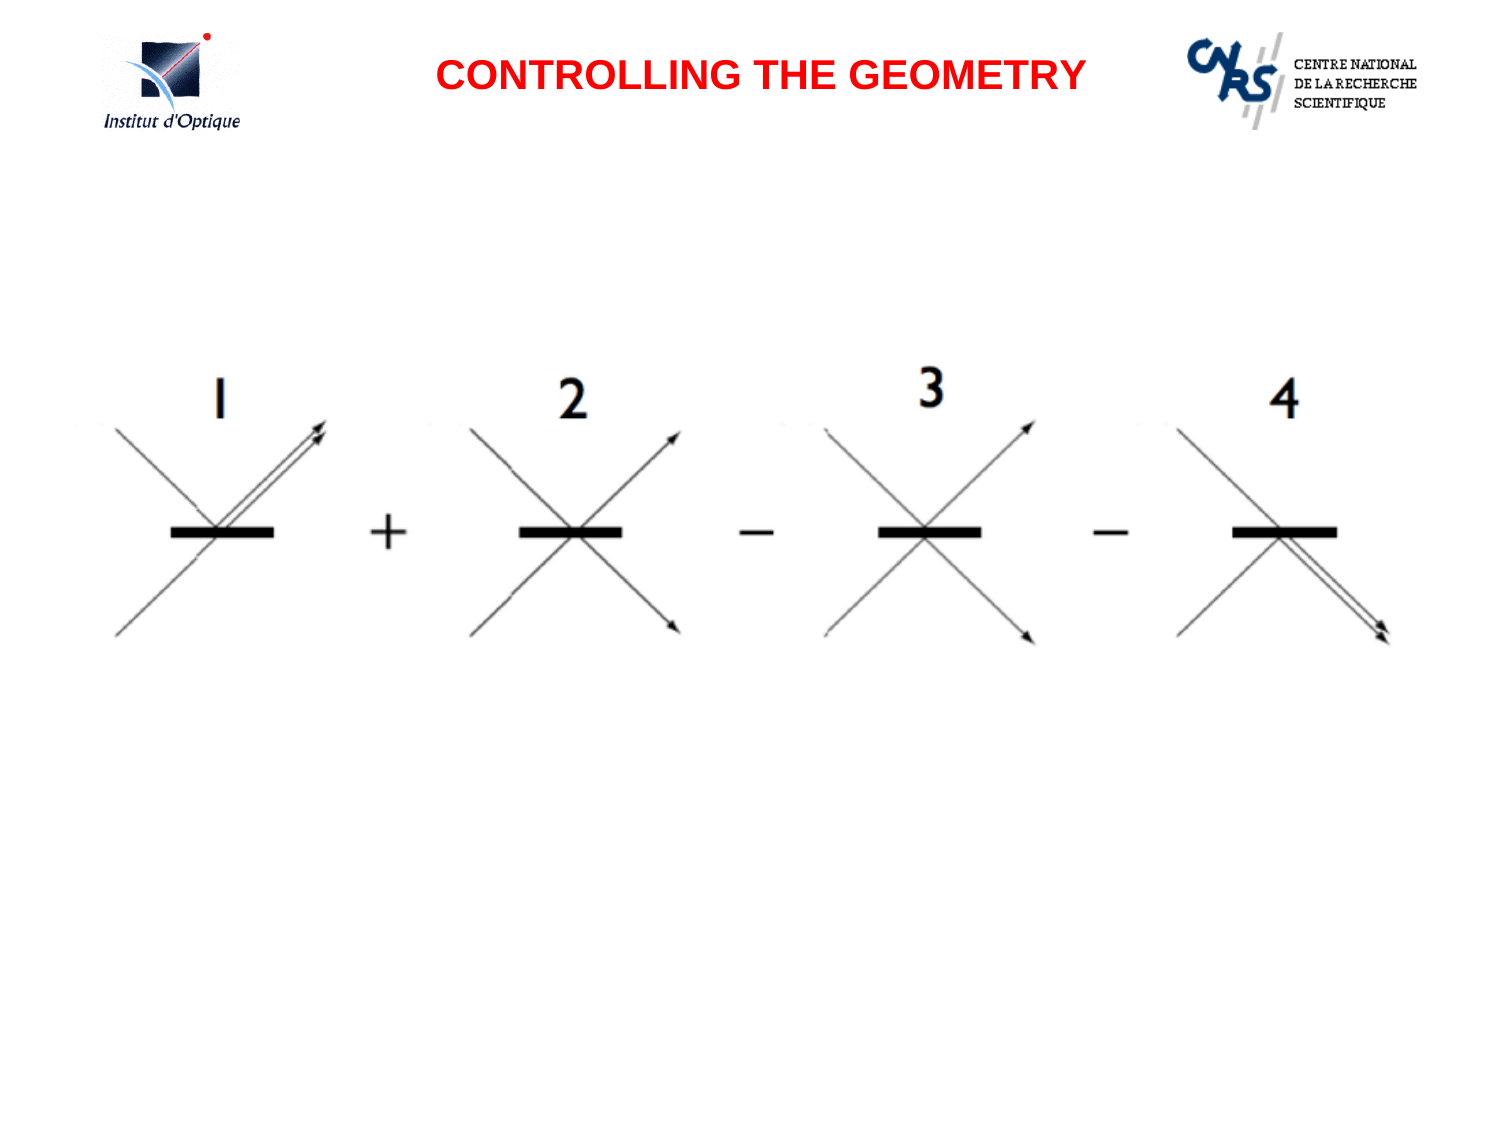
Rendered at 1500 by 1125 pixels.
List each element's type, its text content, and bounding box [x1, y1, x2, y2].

picture [101, 30, 243, 132]
picture [75, 337, 1425, 676]
text_box CONTROLLING THE GEOMETRY [420, 40, 1103, 106]
picture [1187, 32, 1422, 130]
